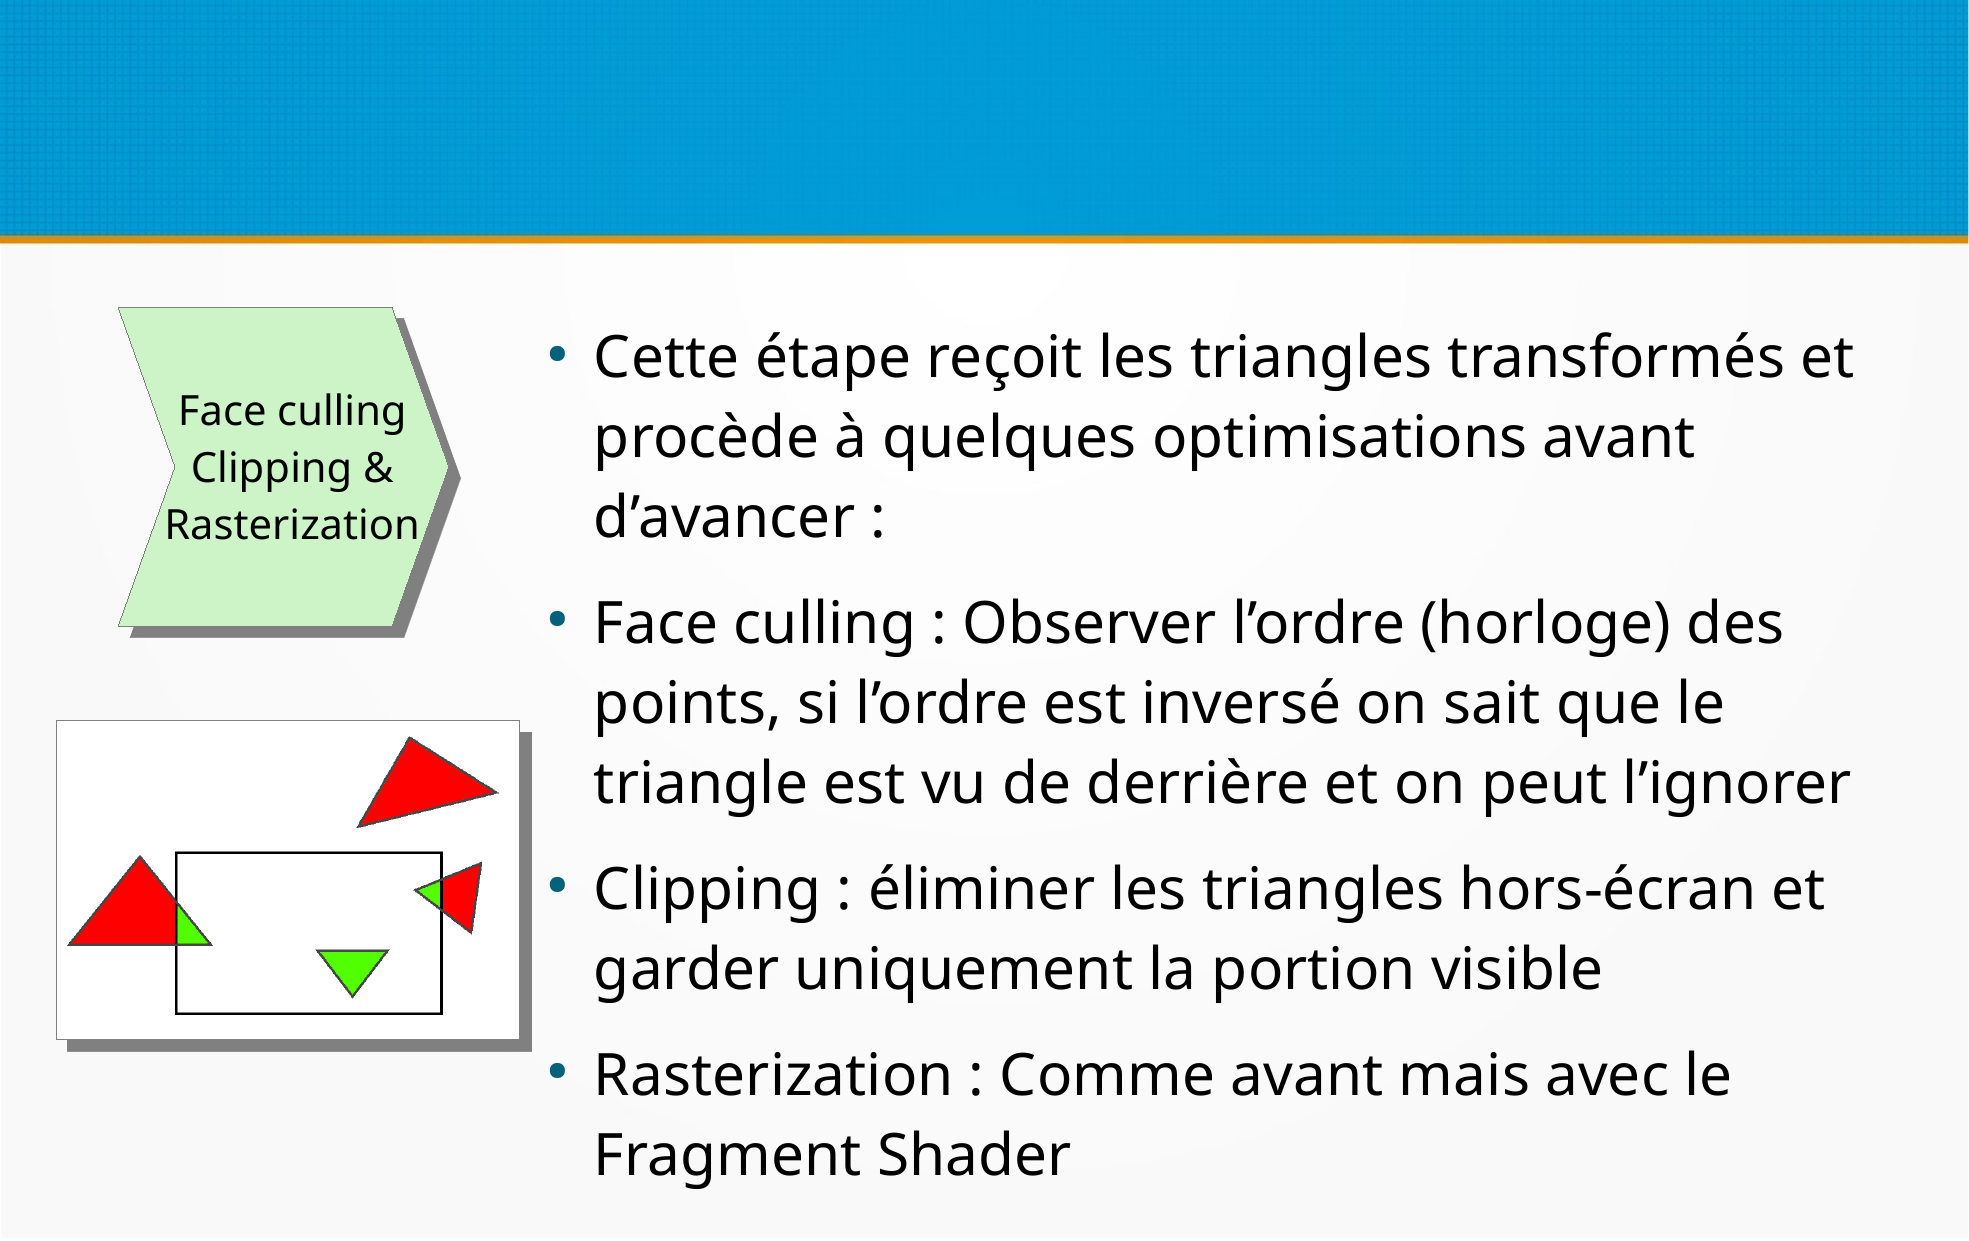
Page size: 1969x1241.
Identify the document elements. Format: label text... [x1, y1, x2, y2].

text_box Face culling Clipping & Rasterization [118, 307, 449, 627]
picture [0, 233, 1969, 1241]
list Cette étape reçoit les triangles transformés et procède à quelques optimisations avant d’avancer : Face culling : Observer l’ordre (horloge) des points, si l’ordre est inversé on sait que le triangle est vu de derrière et on peut l’ignorer Clipping : éliminer les triangles hors-écran et garder uniquement la portion visible Rasterization : Comme avant mais avec le Fragment Shader [531, 315, 1861, 1217]
